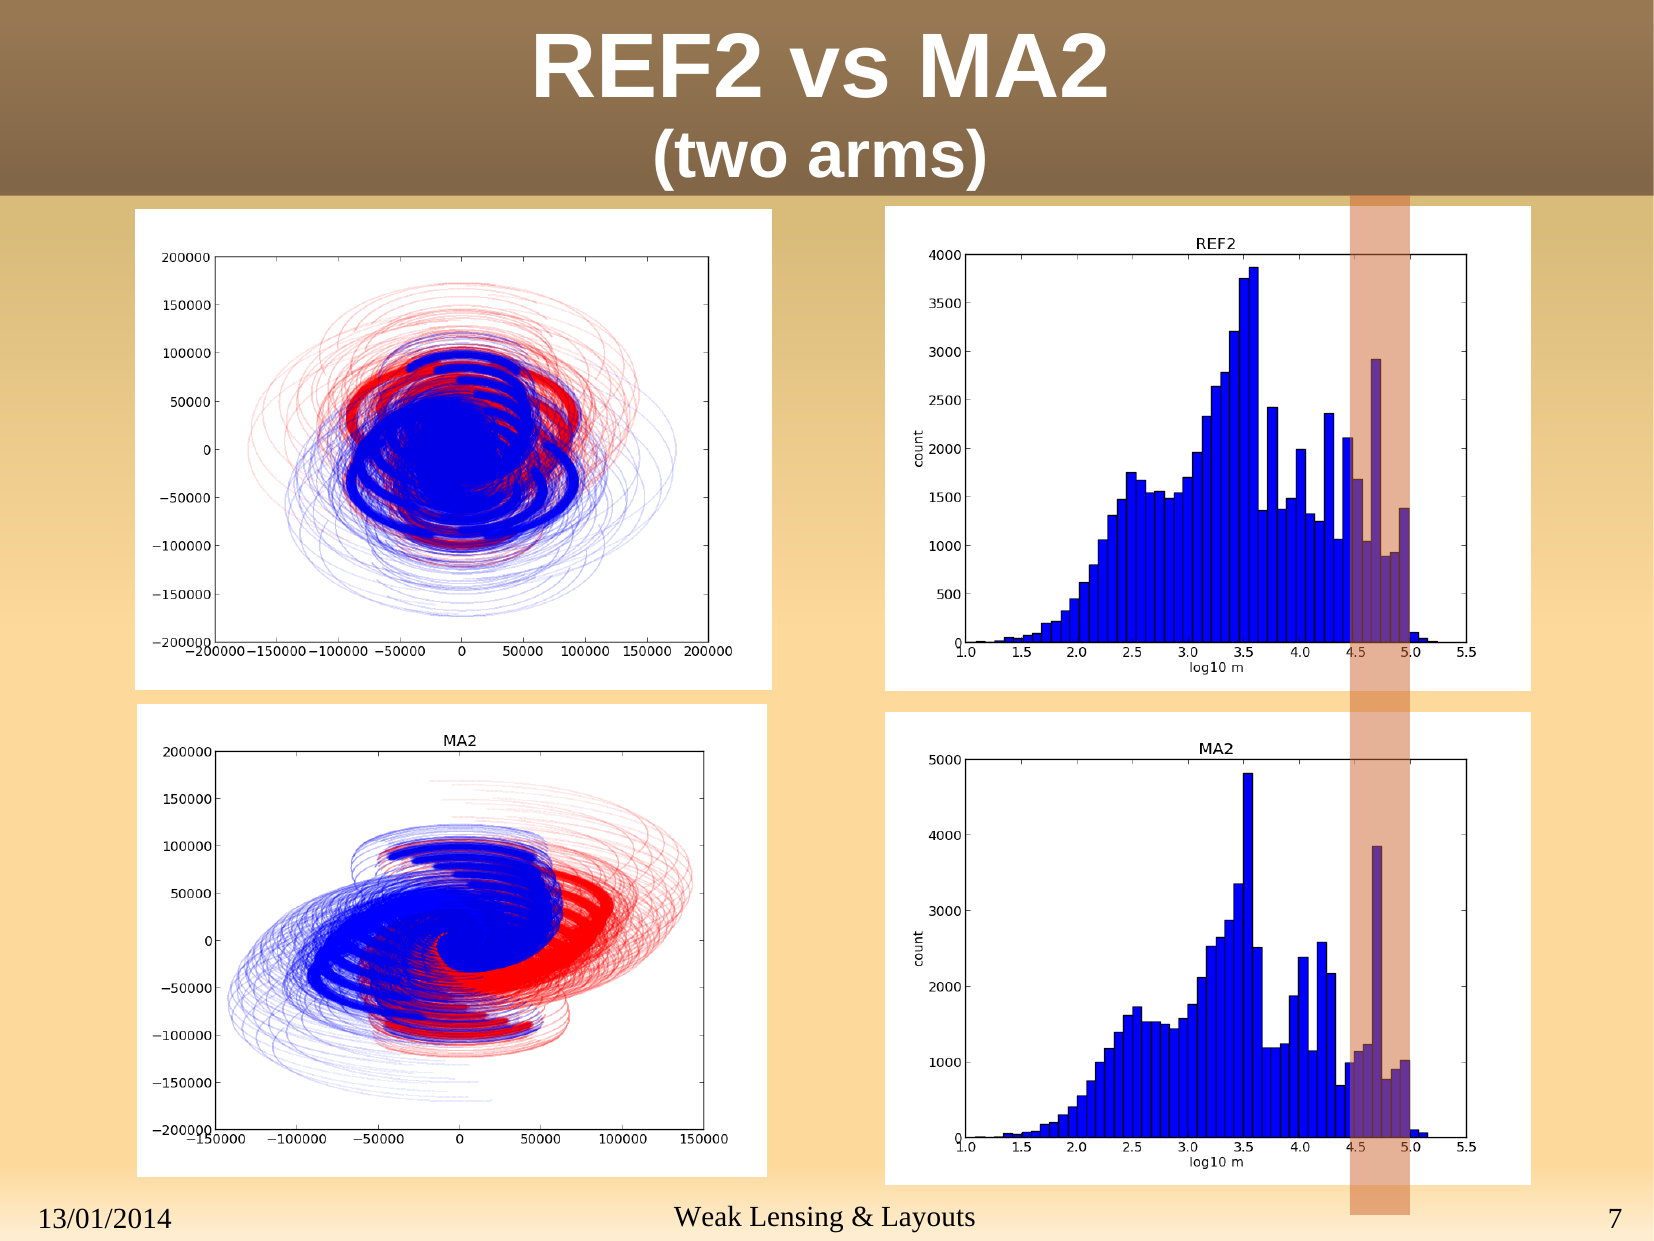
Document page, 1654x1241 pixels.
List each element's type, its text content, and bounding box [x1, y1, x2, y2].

title REF2 vs MA2 (two arms) [76, 0, 1565, 208]
picture [0, 0, 1654, 1241]
text_box [1349, 194, 1410, 1215]
